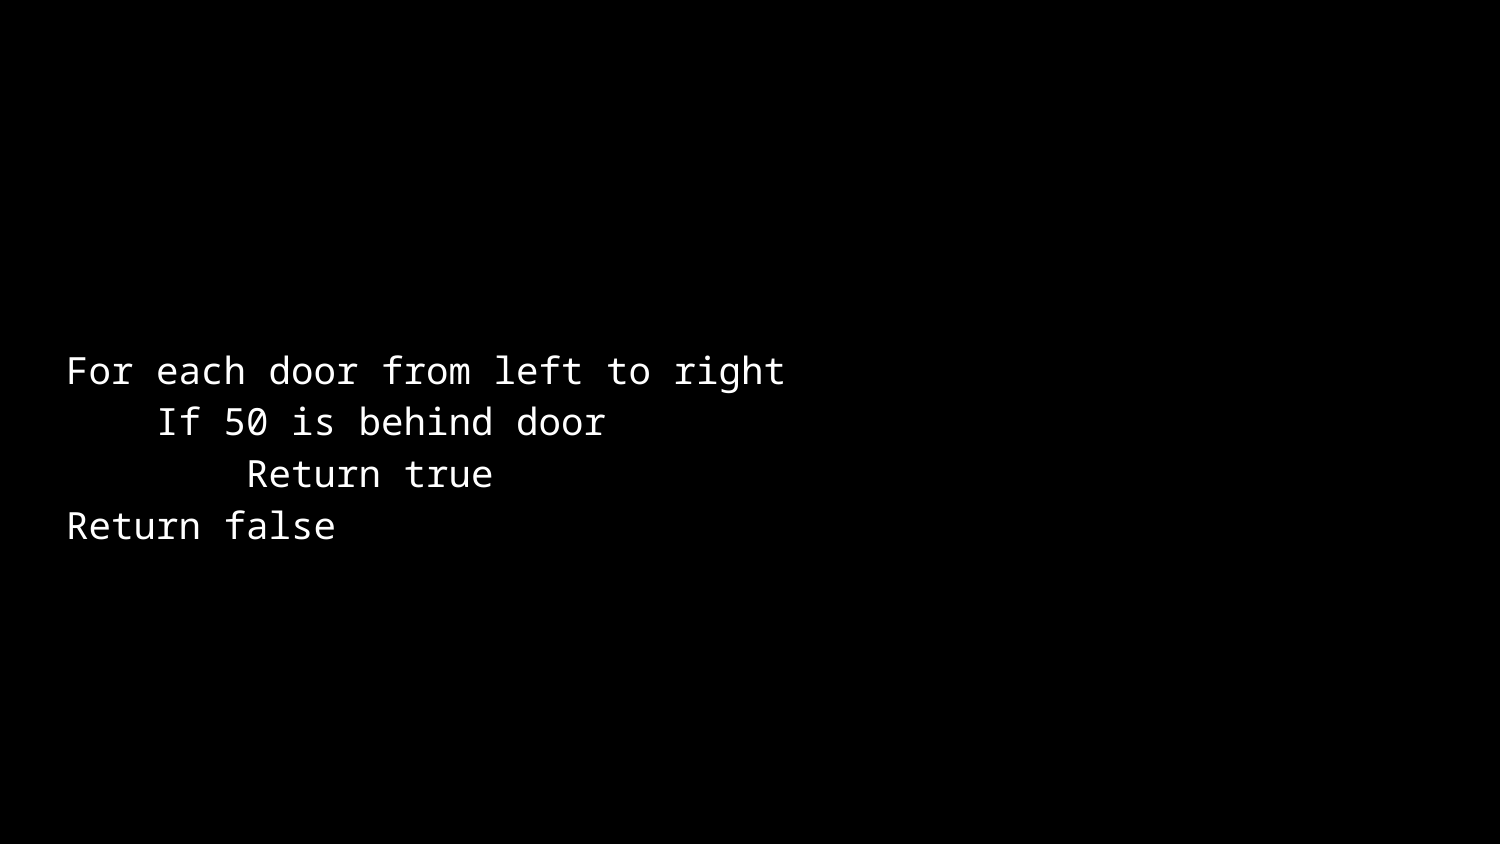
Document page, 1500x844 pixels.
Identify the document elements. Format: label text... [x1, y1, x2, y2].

list For each door from left to right If 50 is behind door Return true Return false [51, 189, 1449, 750]
